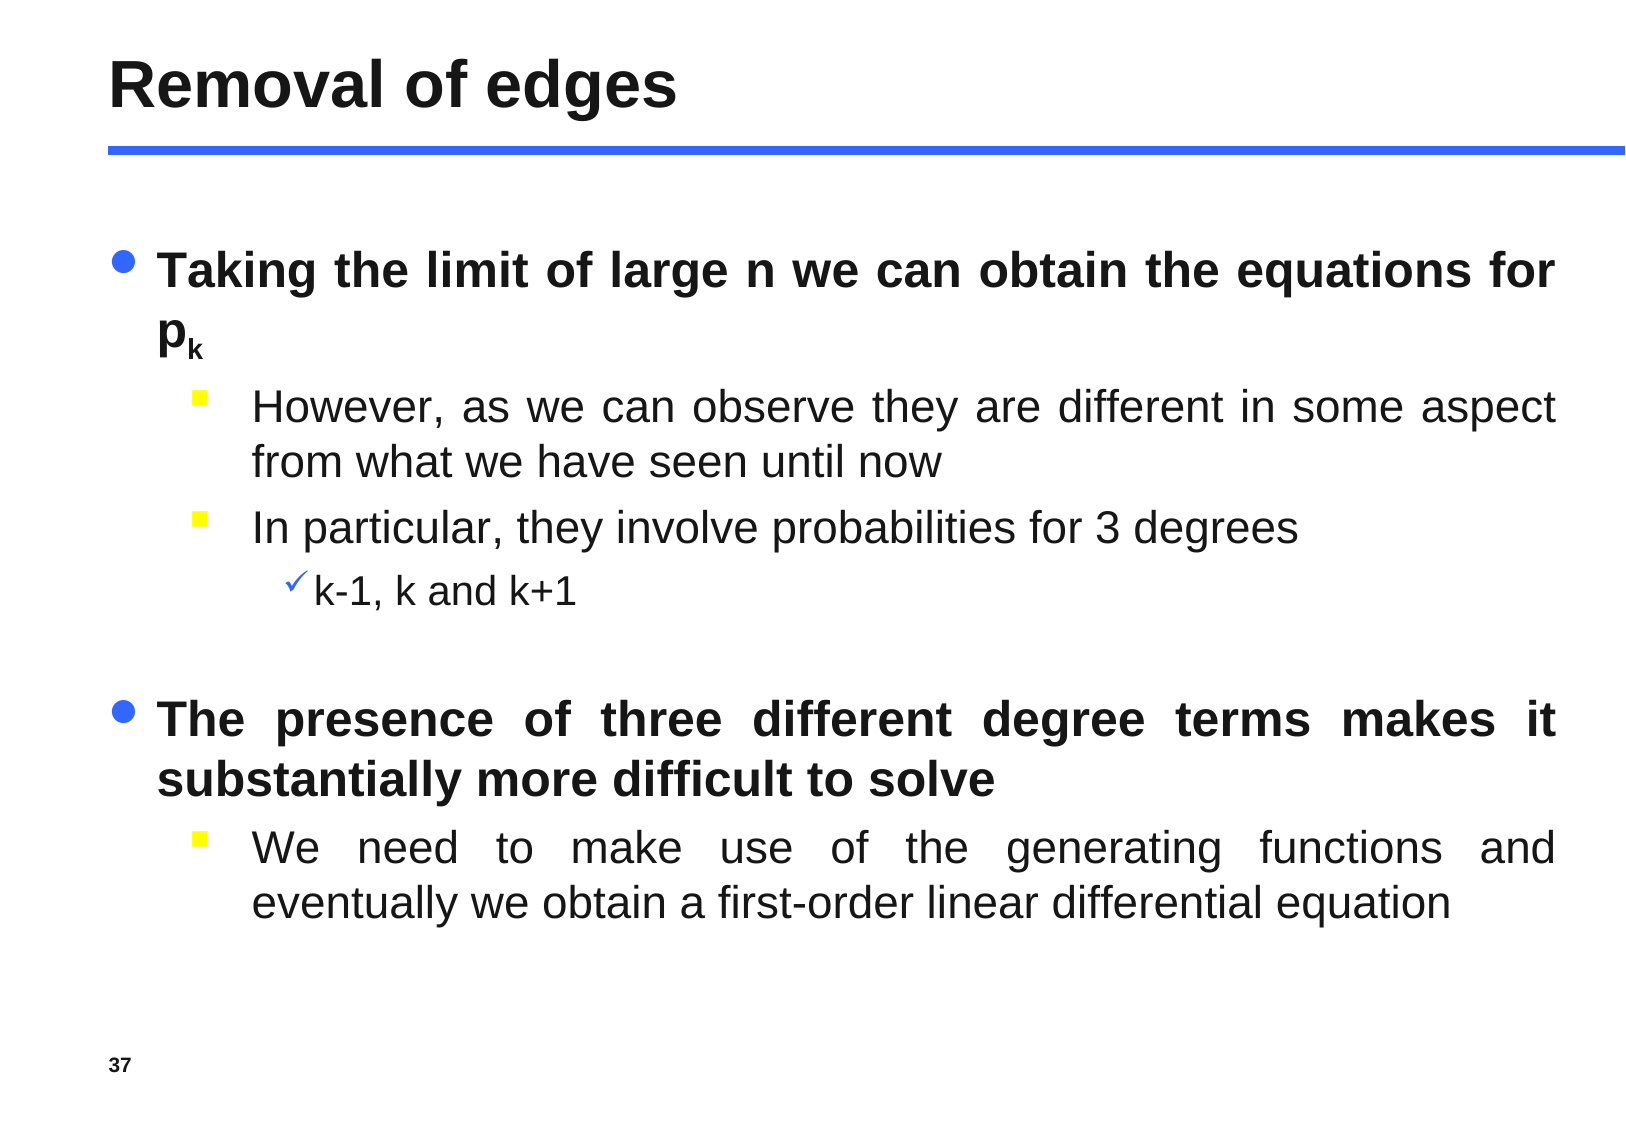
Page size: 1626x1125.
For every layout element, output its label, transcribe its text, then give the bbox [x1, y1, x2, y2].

title Removal of edges [108, 30, 1558, 131]
list Taking the limit of large n we can obtain the equations for pk However, as we can observe they are different in some aspect from what we have seen until now In particular, they involve probabilities for 3 degrees k-1, k and k+1 The presence of three different degree terms makes it substantially more difficult to solve We need to make use of the generating functions and eventually we obtain a first-order linear differential equation [108, 237, 1558, 975]
text_box <number> [108, 1051, 188, 1077]
